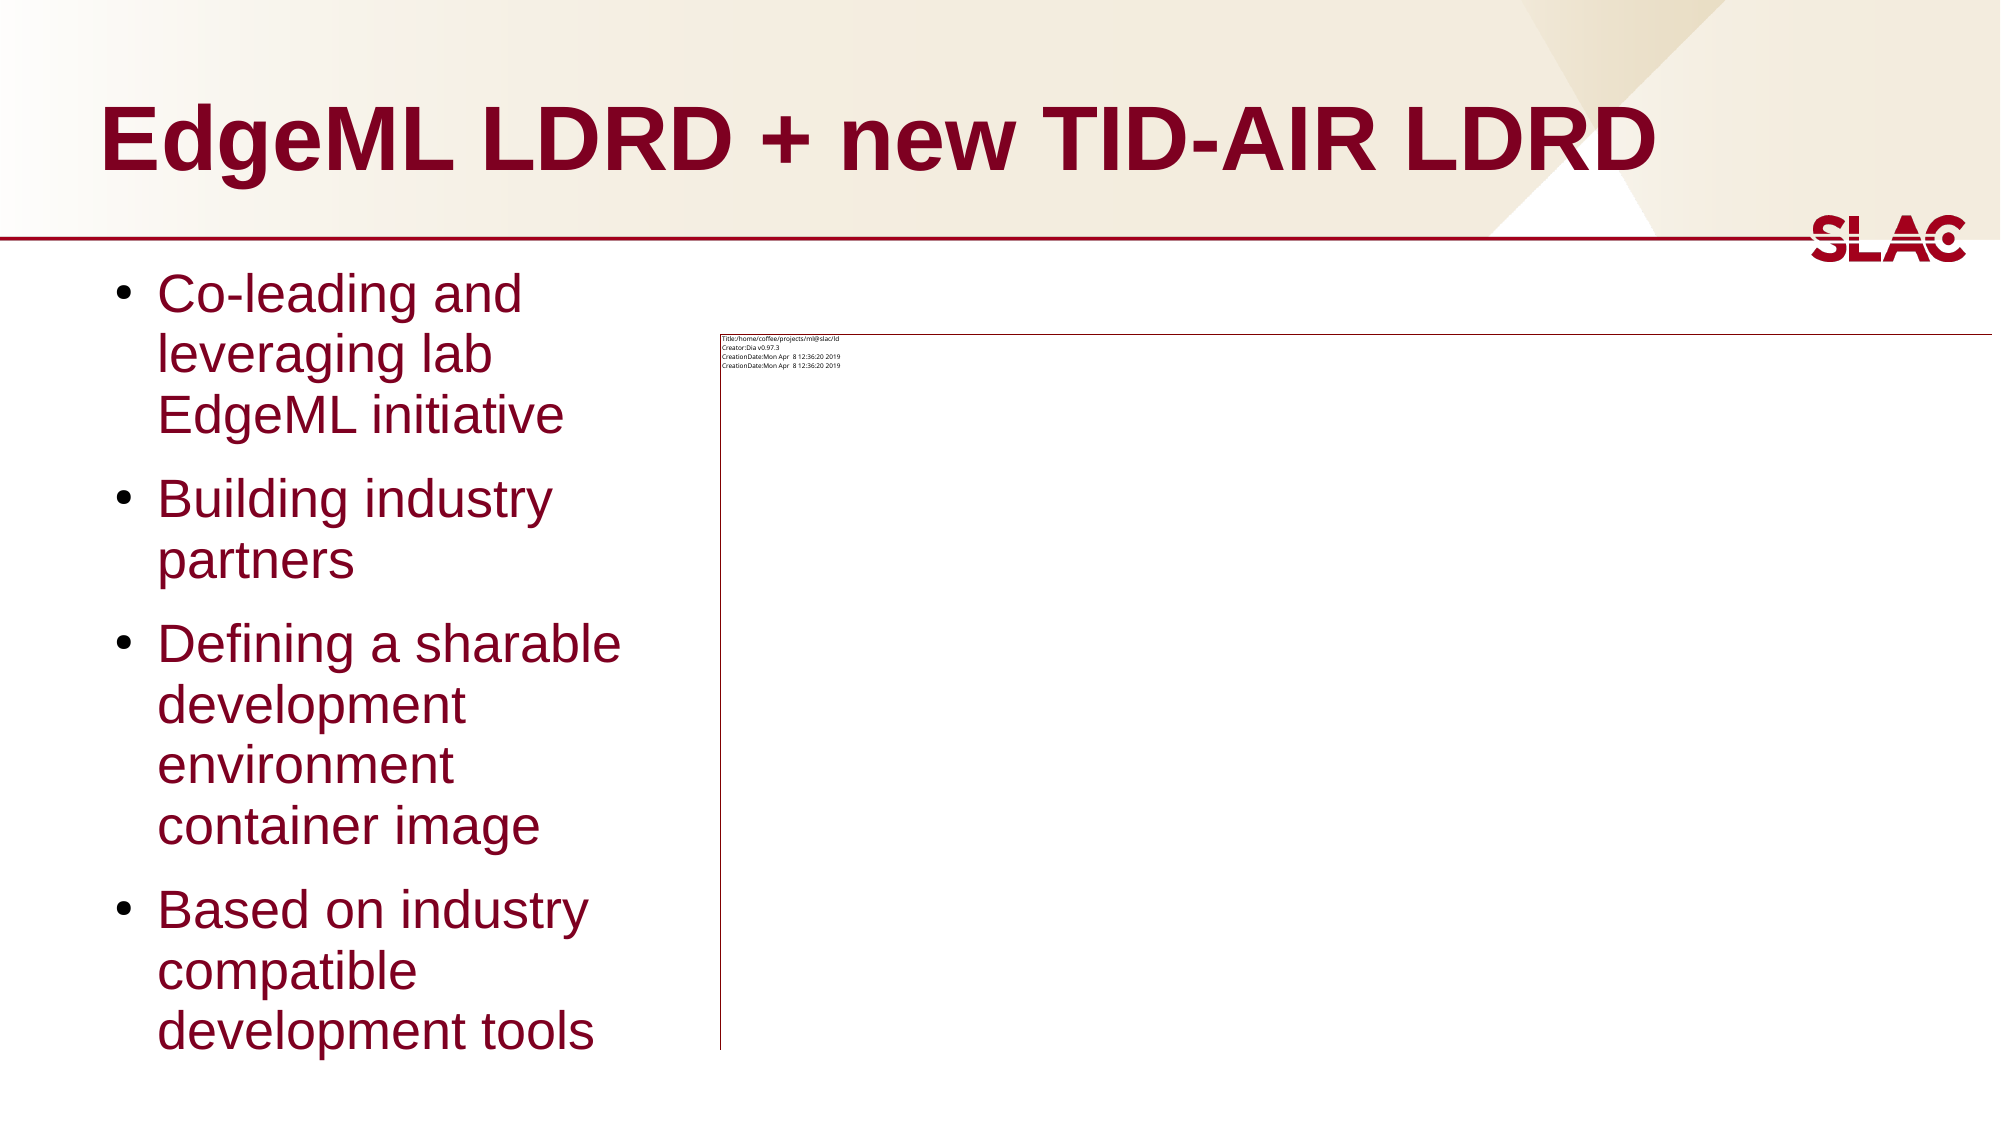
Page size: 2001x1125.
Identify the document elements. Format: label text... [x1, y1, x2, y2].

list Co-leading and leveraging lab EdgeML initiative Building industry partners Defining a sharable development environment container image Based on industry compatible development tools [99, 263, 691, 1066]
picture [0, 0, 2001, 262]
picture [720, 334, 1992, 1051]
title EdgeML LDRD + new TID-AIR LDRD [99, 44, 1900, 233]
